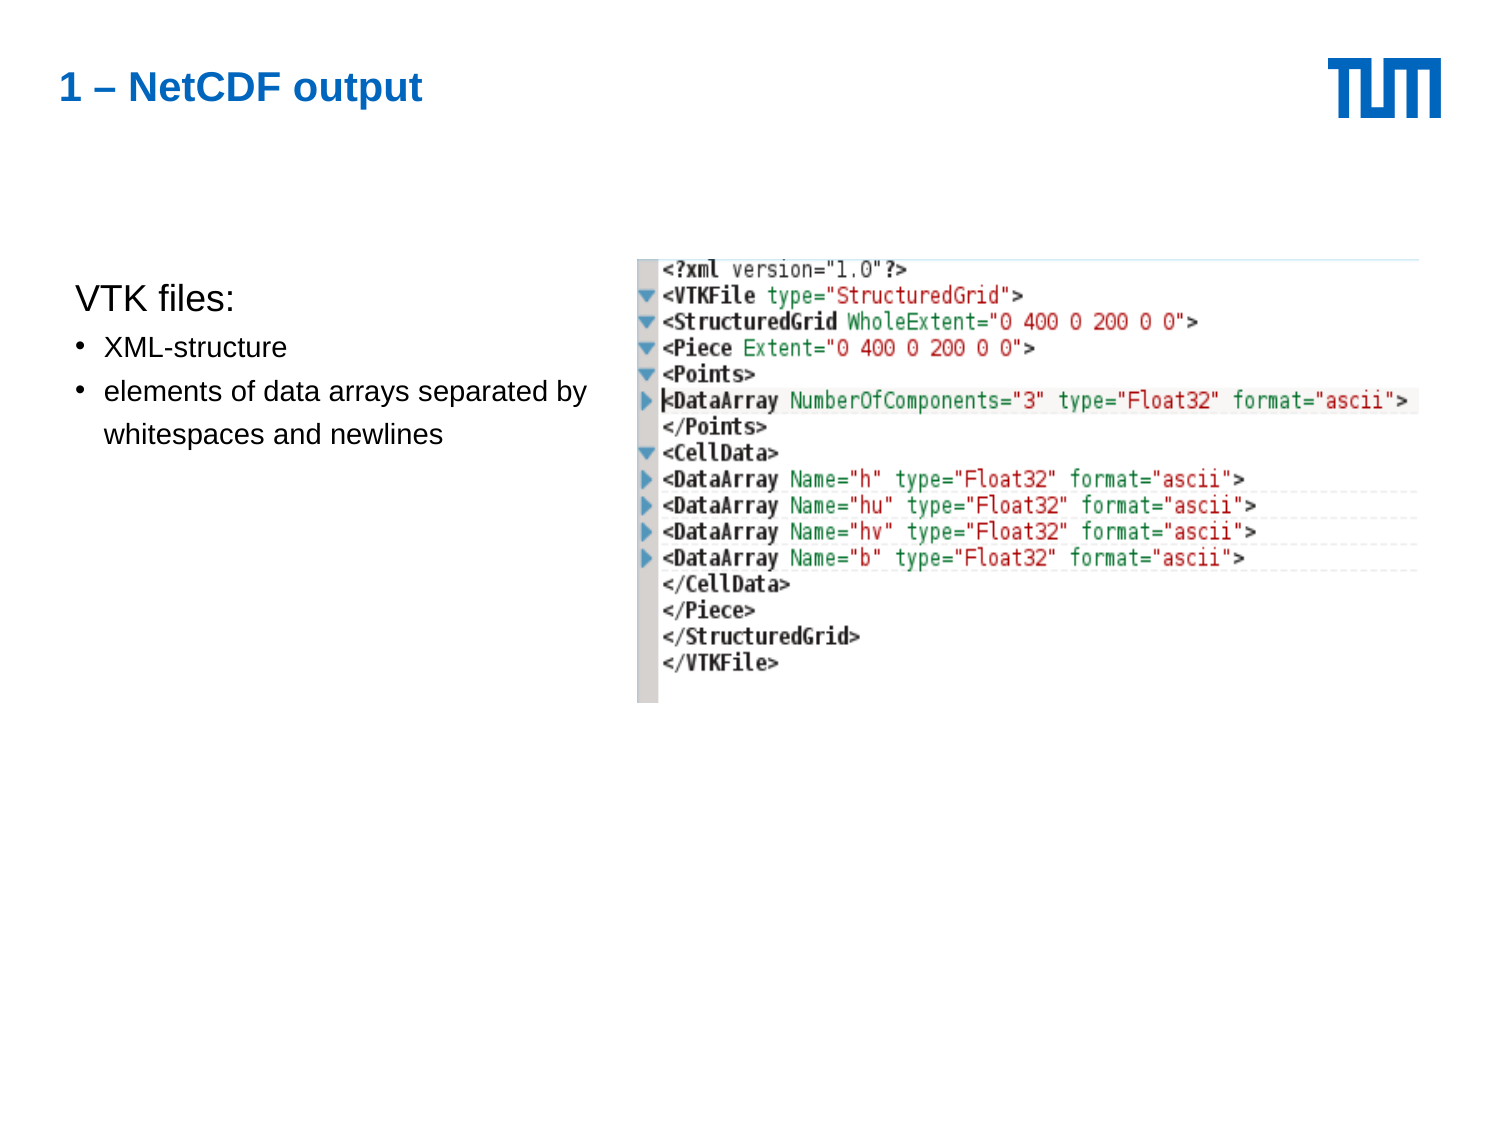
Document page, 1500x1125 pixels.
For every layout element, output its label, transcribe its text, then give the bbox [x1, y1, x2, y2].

title 1 – NetCDF output [58, 47, 1441, 350]
picture [637, 259, 1419, 703]
list VTK files: XML-structure elements of data arrays separated by whitespaces and newlines [75, 263, 720, 916]
